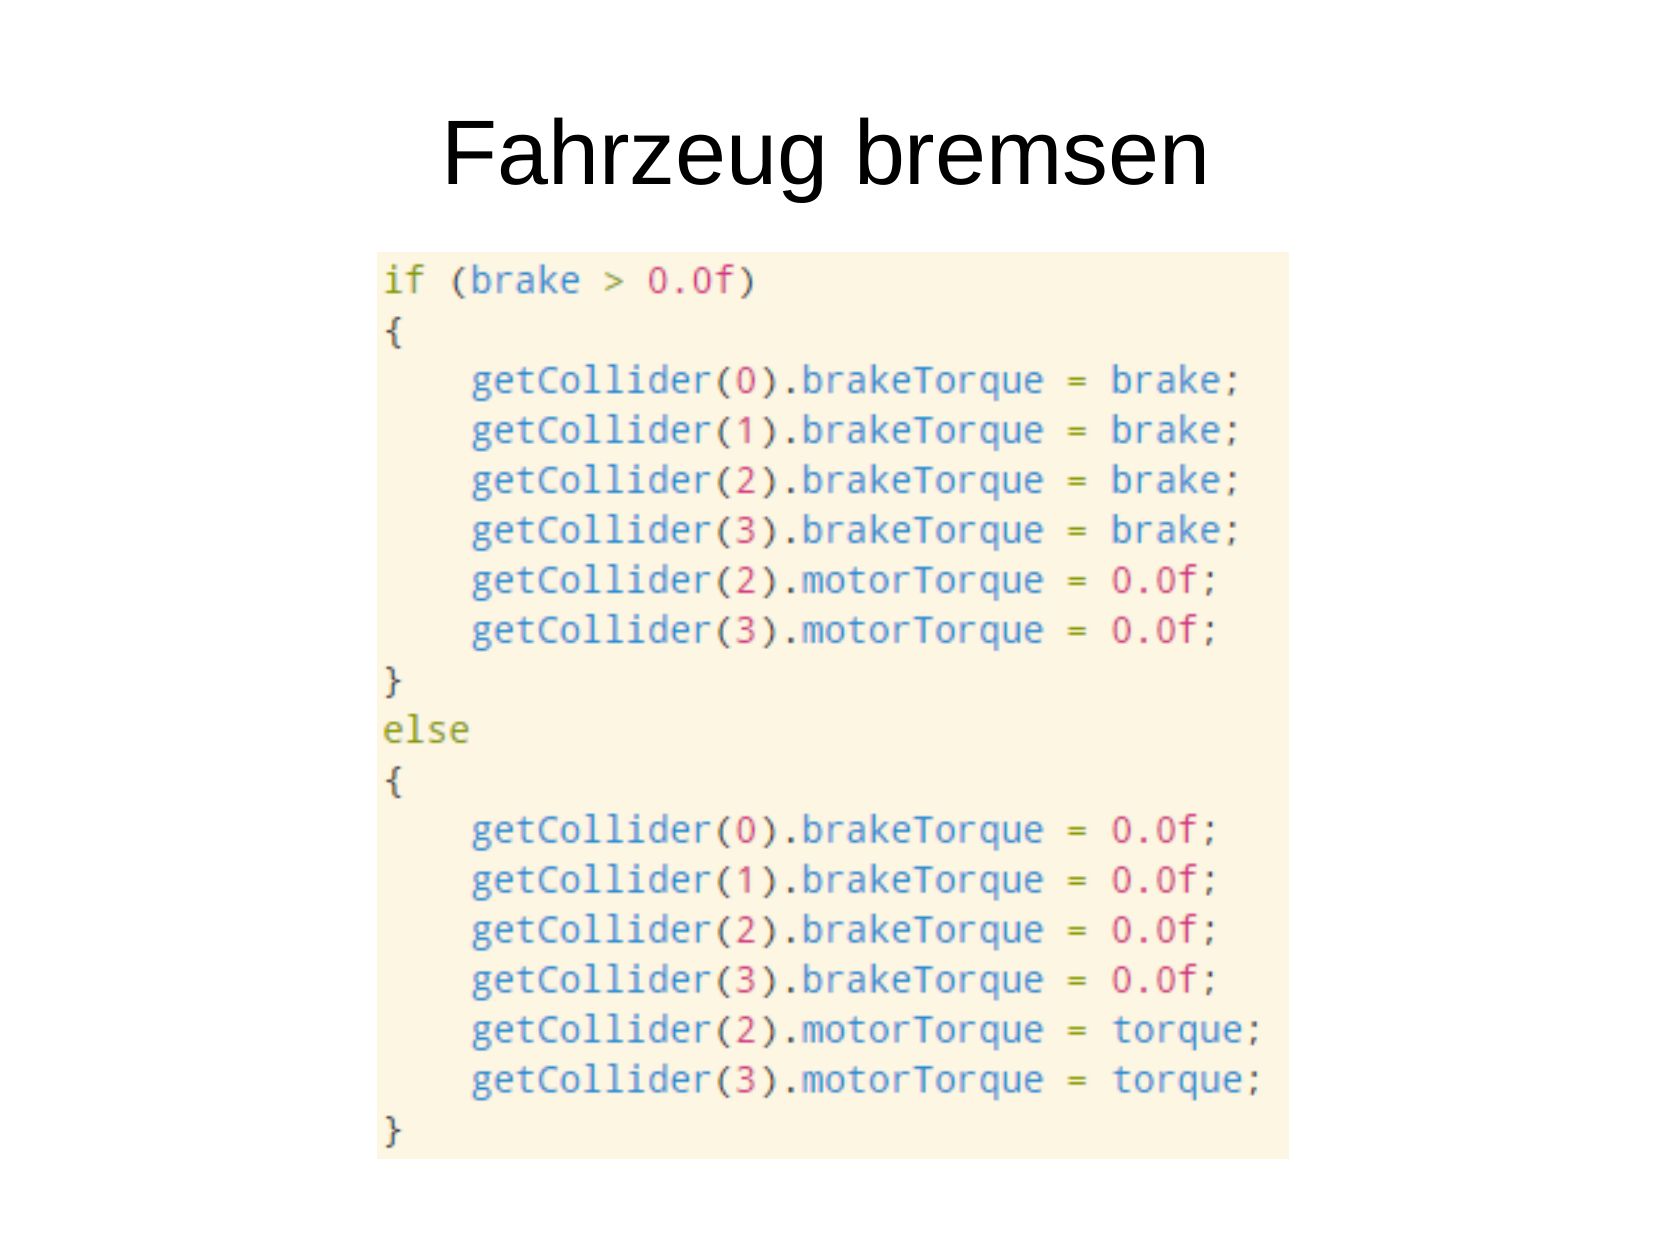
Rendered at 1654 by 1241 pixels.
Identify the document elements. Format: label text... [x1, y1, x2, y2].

picture [377, 252, 1289, 1159]
title Fahrzeug bremsen [82, 49, 1571, 257]
